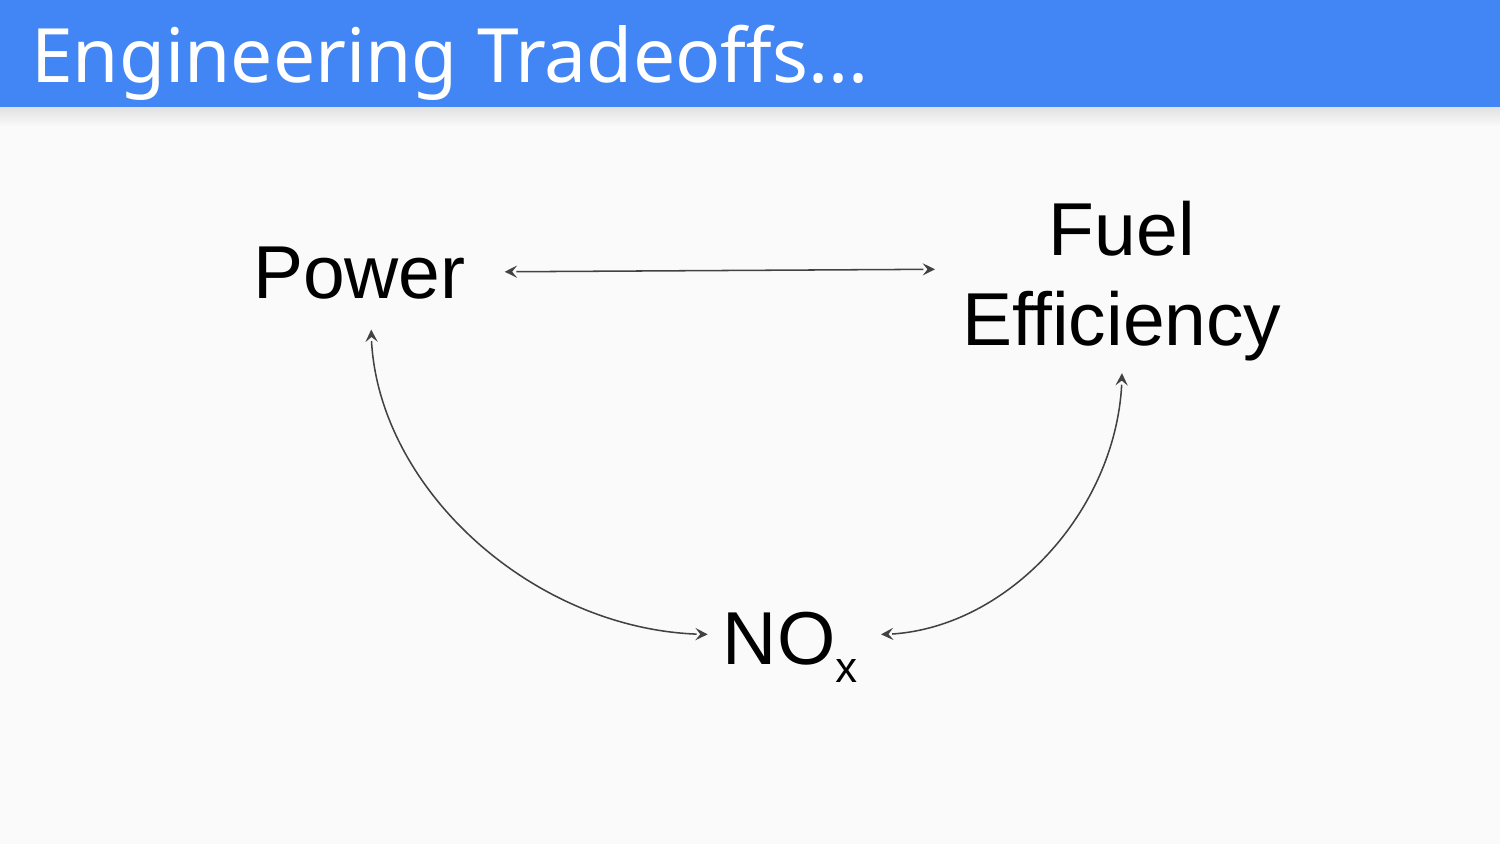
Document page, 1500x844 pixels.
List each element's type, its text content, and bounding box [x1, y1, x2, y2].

text_box Power [238, 209, 505, 330]
text_box Fuel Efficiency [934, 165, 1309, 374]
title Engineering Tradeoffs... [16, 2, 1464, 102]
text_box NOx [707, 574, 881, 695]
